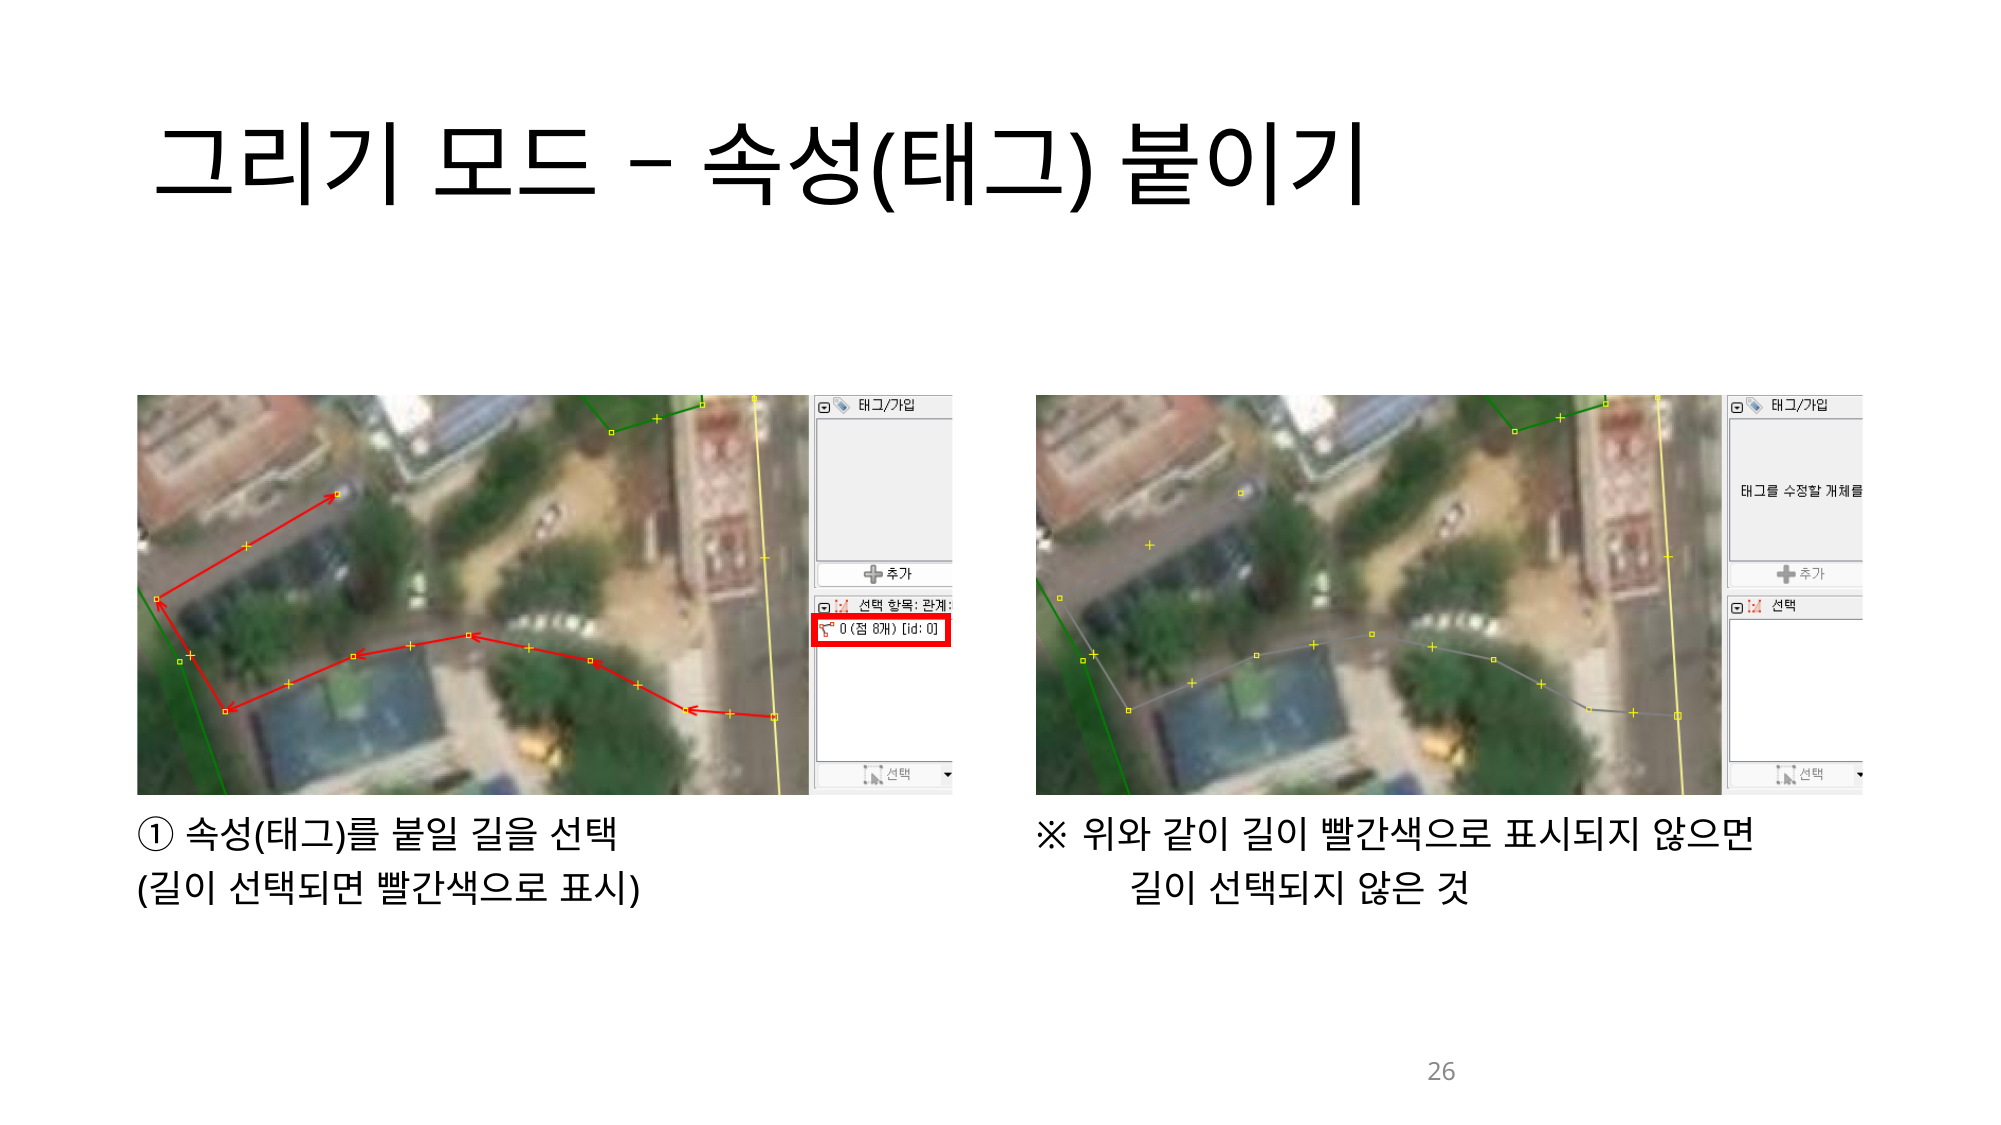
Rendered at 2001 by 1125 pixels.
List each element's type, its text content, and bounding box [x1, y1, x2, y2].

title 그리기 모드 – 속성(태그) 붙이기 [137, 59, 1863, 278]
text_box ① 속성(태그)를 붙일 길을 선택 (길이 선택되면 빨간색으로 표시) [137, 795, 658, 918]
text_box 위와 같이 길이 빨간색으로 표시되지 않으면 길이 선택되지 않은 것 [1036, 795, 1837, 918]
picture [137, 395, 953, 795]
text_box <숫자> [1412, 1042, 1863, 1103]
picture [1036, 395, 1863, 795]
